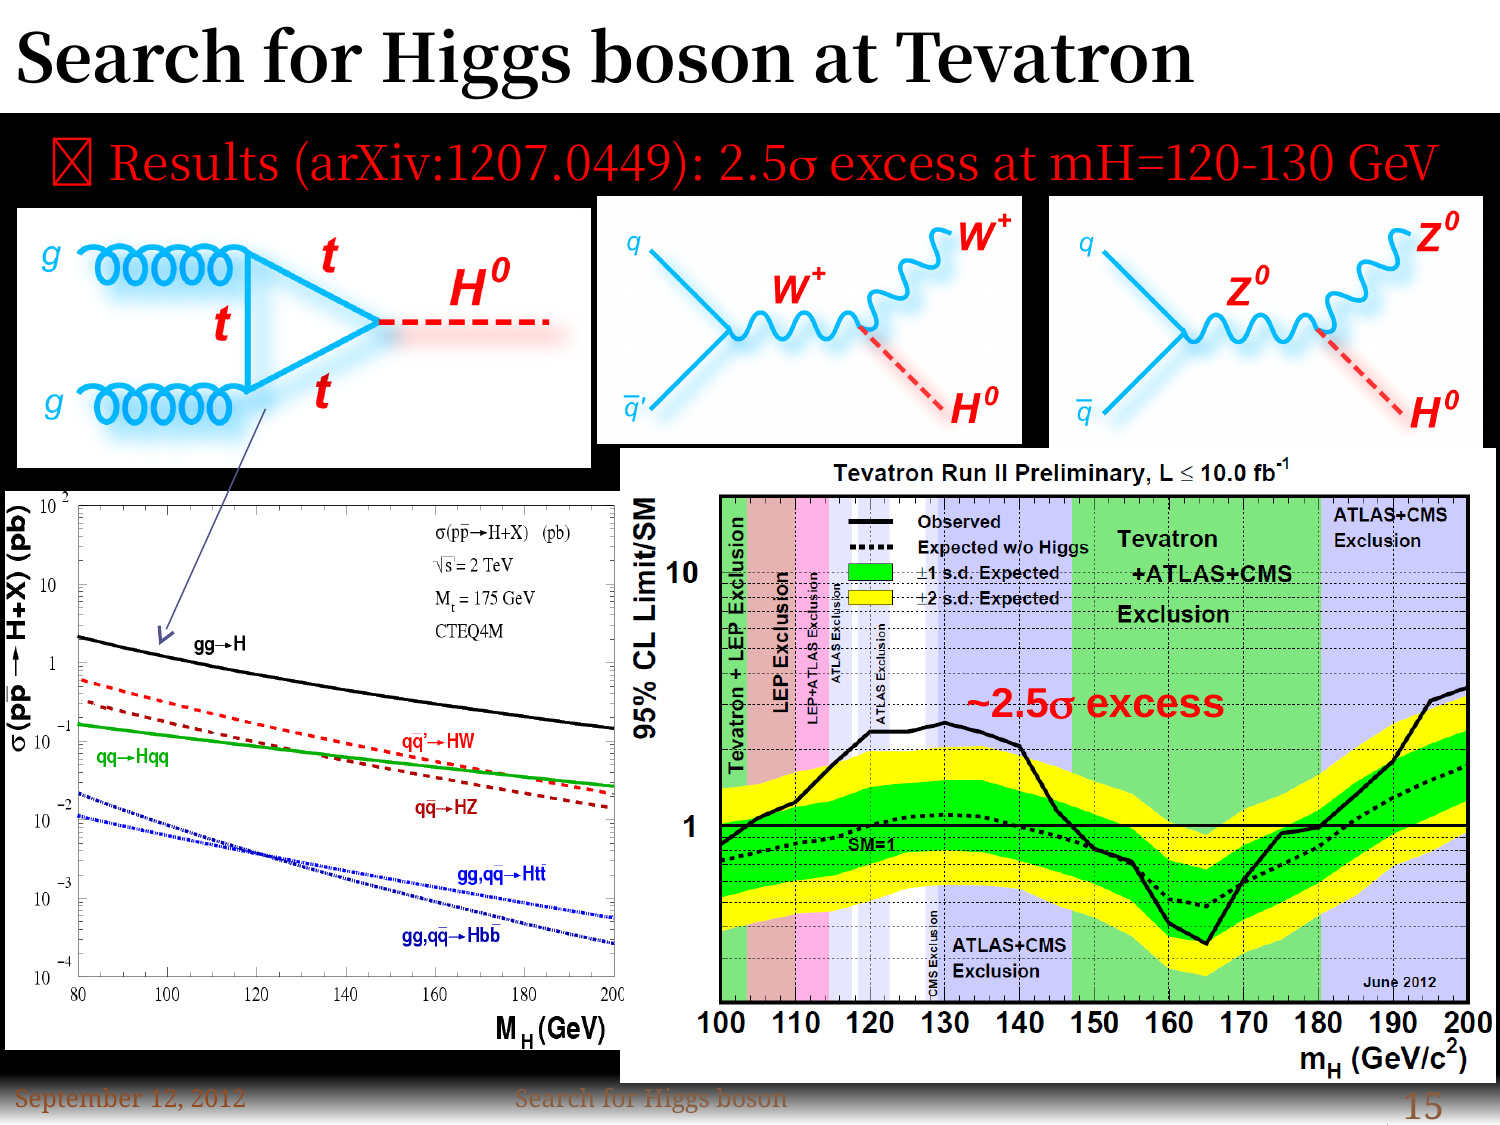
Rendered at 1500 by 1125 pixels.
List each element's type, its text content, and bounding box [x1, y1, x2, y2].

slide_number September 12, 2012 [0, 1074, 500, 1125]
list  Results (arXiv:1207.0449): 2.5s excess at mH=120-130 GeV [17, 125, 1475, 256]
text_box ~2.5s excess [951, 668, 1241, 734]
picture [17, 208, 591, 468]
title Search for Higgs boson at Tevatron [0, 0, 1500, 113]
picture [597, 196, 1022, 444]
footer Search for Higgs boson [500, 1074, 1387, 1125]
picture [5, 196, 1496, 1083]
slide_number <number> [1387, 1074, 1500, 1125]
